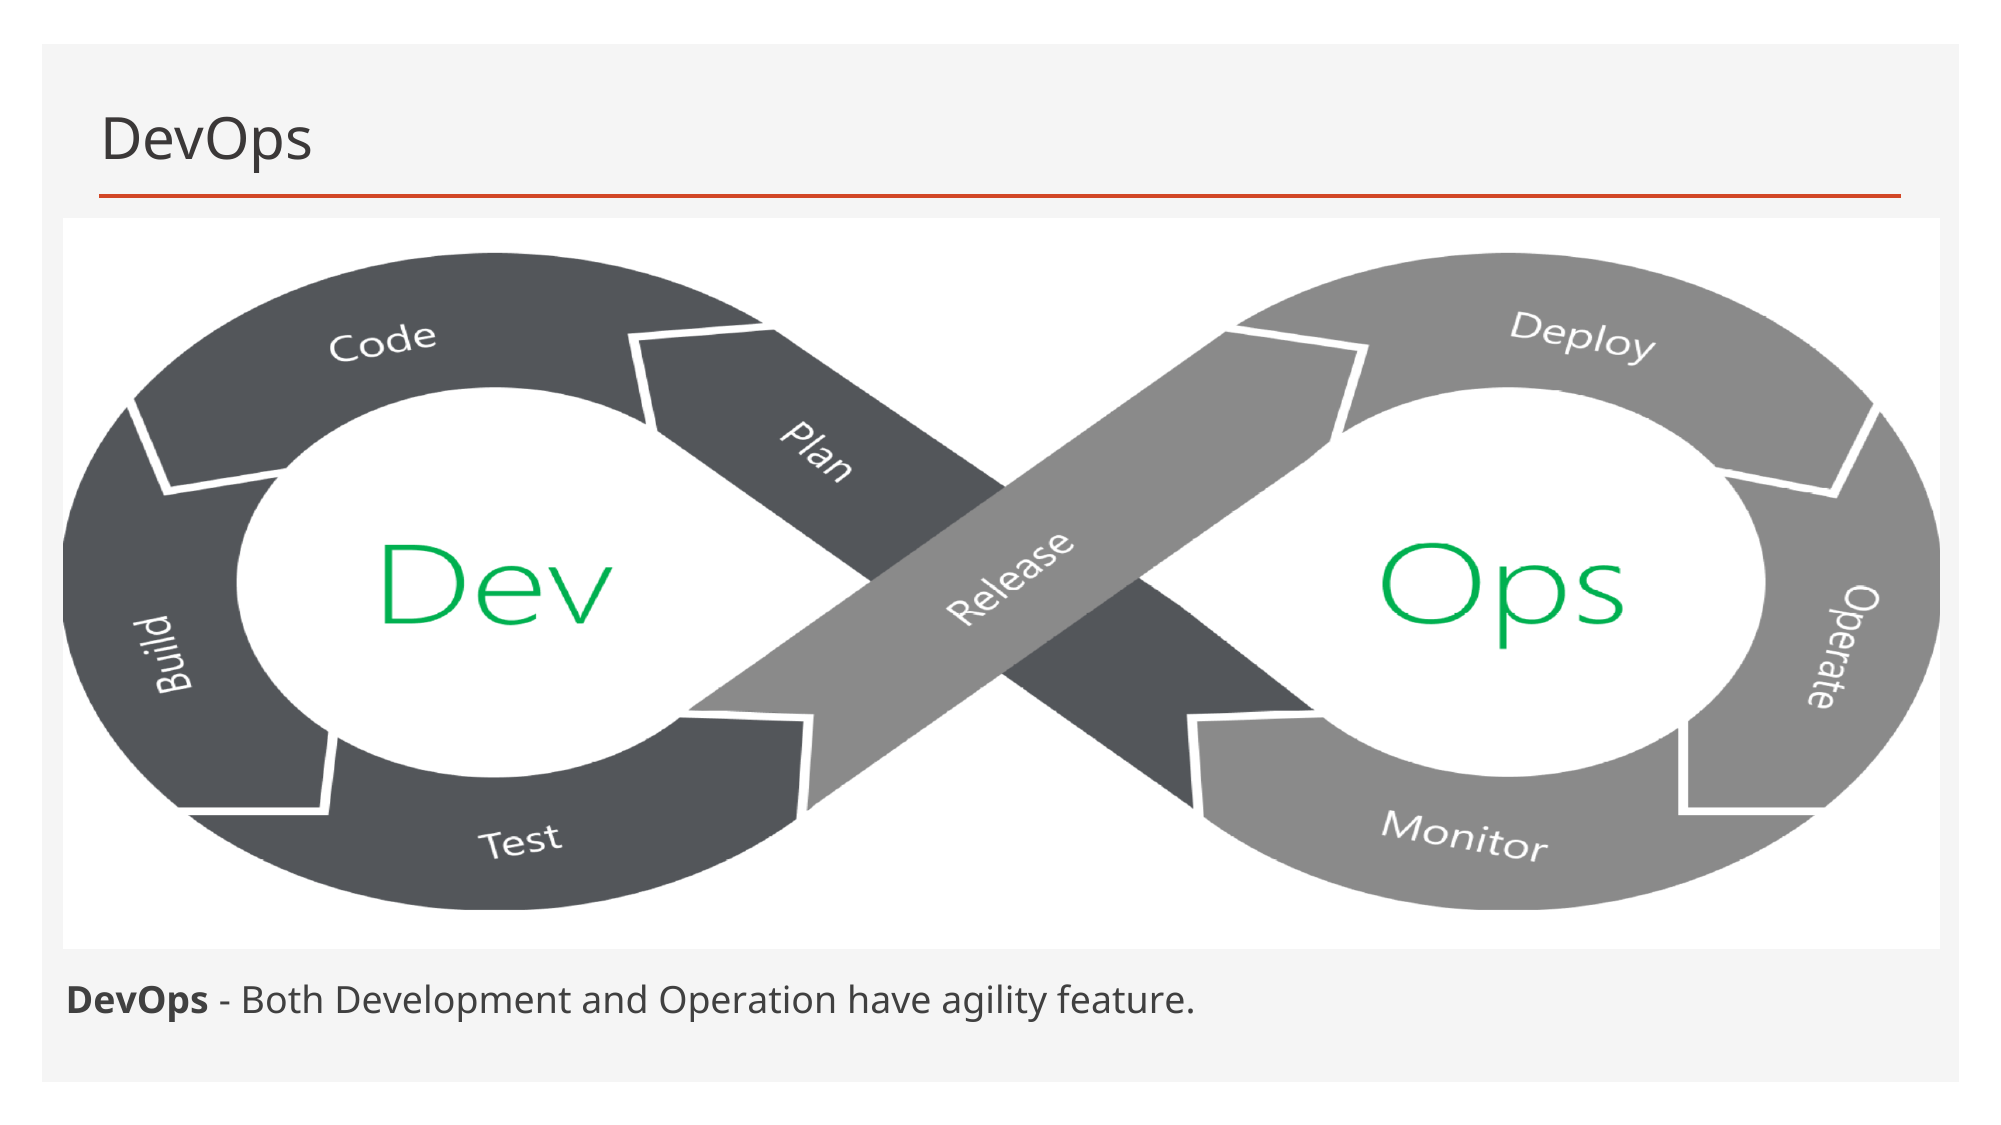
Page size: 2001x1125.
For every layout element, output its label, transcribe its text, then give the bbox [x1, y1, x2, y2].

picture [63, 218, 1940, 949]
title DevOps [85, 73, 1214, 179]
text_box DevOps - Both Development and Operation have agility feature. [51, 976, 1939, 1029]
